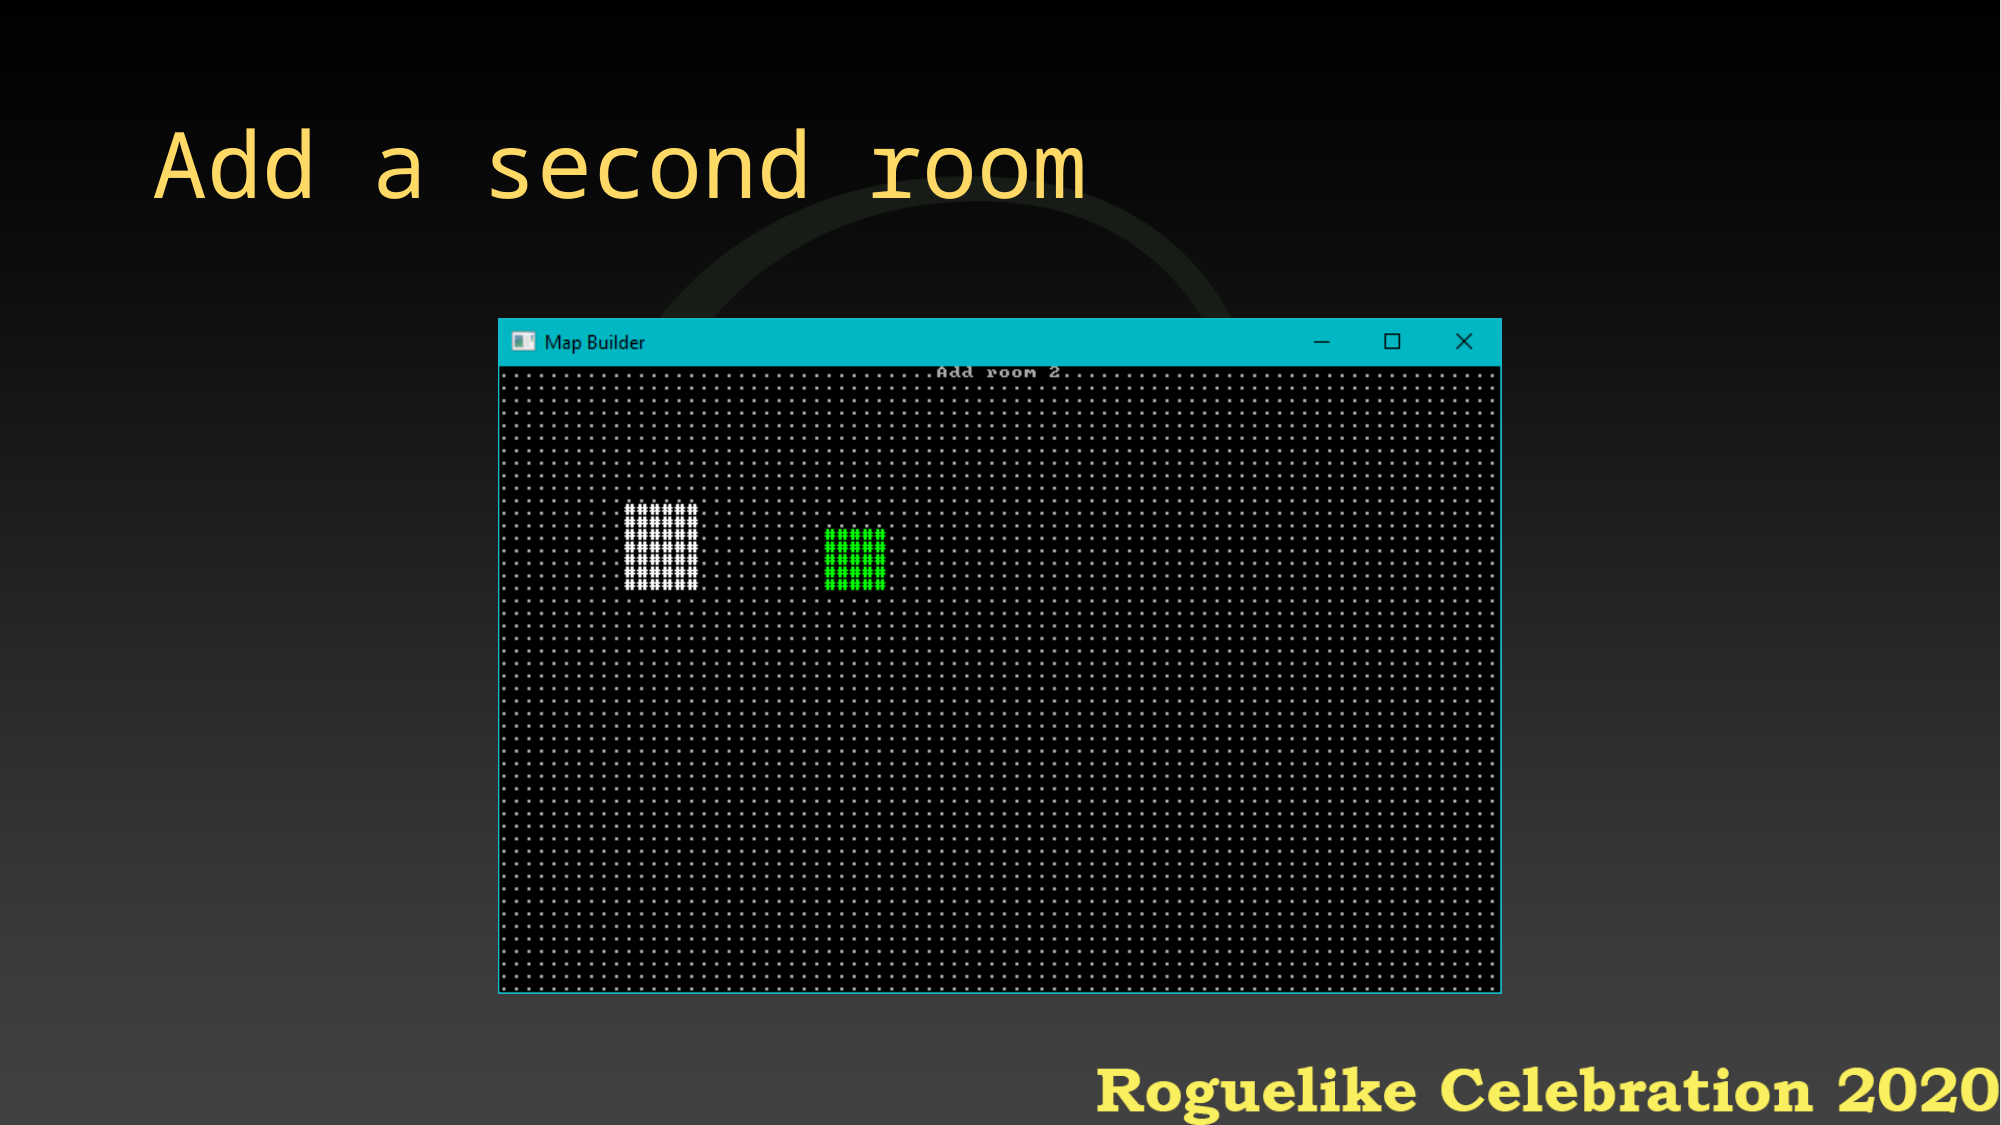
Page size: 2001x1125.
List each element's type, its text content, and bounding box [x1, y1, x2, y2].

title Add a second room [137, 59, 1863, 278]
picture [0, 0, 2001, 1125]
